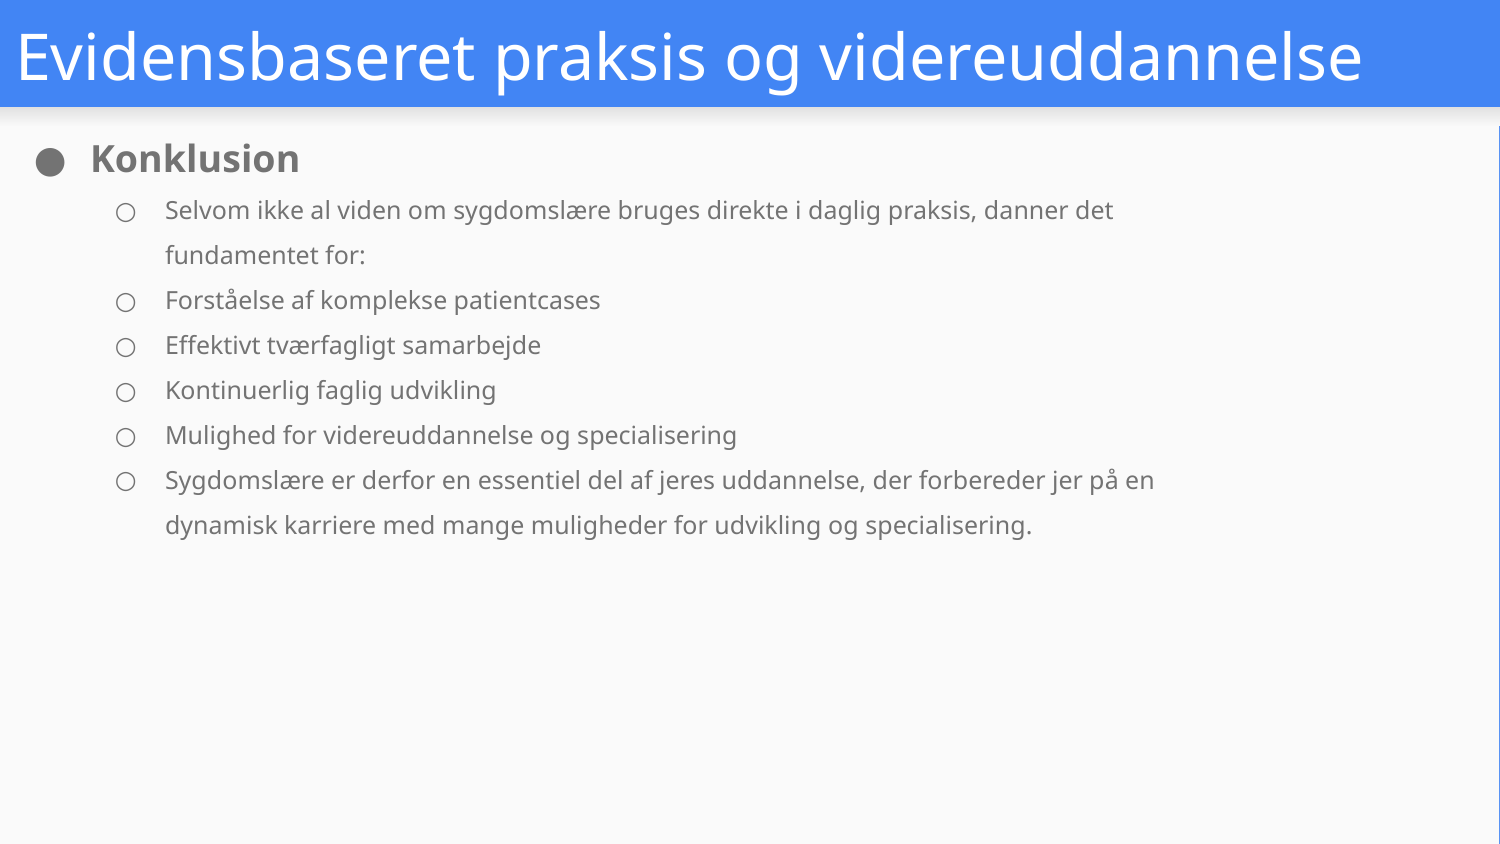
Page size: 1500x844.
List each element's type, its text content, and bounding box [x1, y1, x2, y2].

title Evidensbaseret praksis og videreuddannelse [0, 0, 1500, 109]
list Konklusion Selvom ikke al viden om sygdomslære bruges direkte i daglig praksis, danner det fundamentet for: Forståelse af komplekse patientcases Effektivt tværfagligt samarbejde Kontinuerlig faglig udvikling Mulighed for videreuddannelse og specialisering Sygdomslære er derfor en essentiel del af jeres uddannelse, der forbereder jer på en dynamisk karriere med mange muligheder for udvikling og specialisering. [0, 120, 1266, 837]
